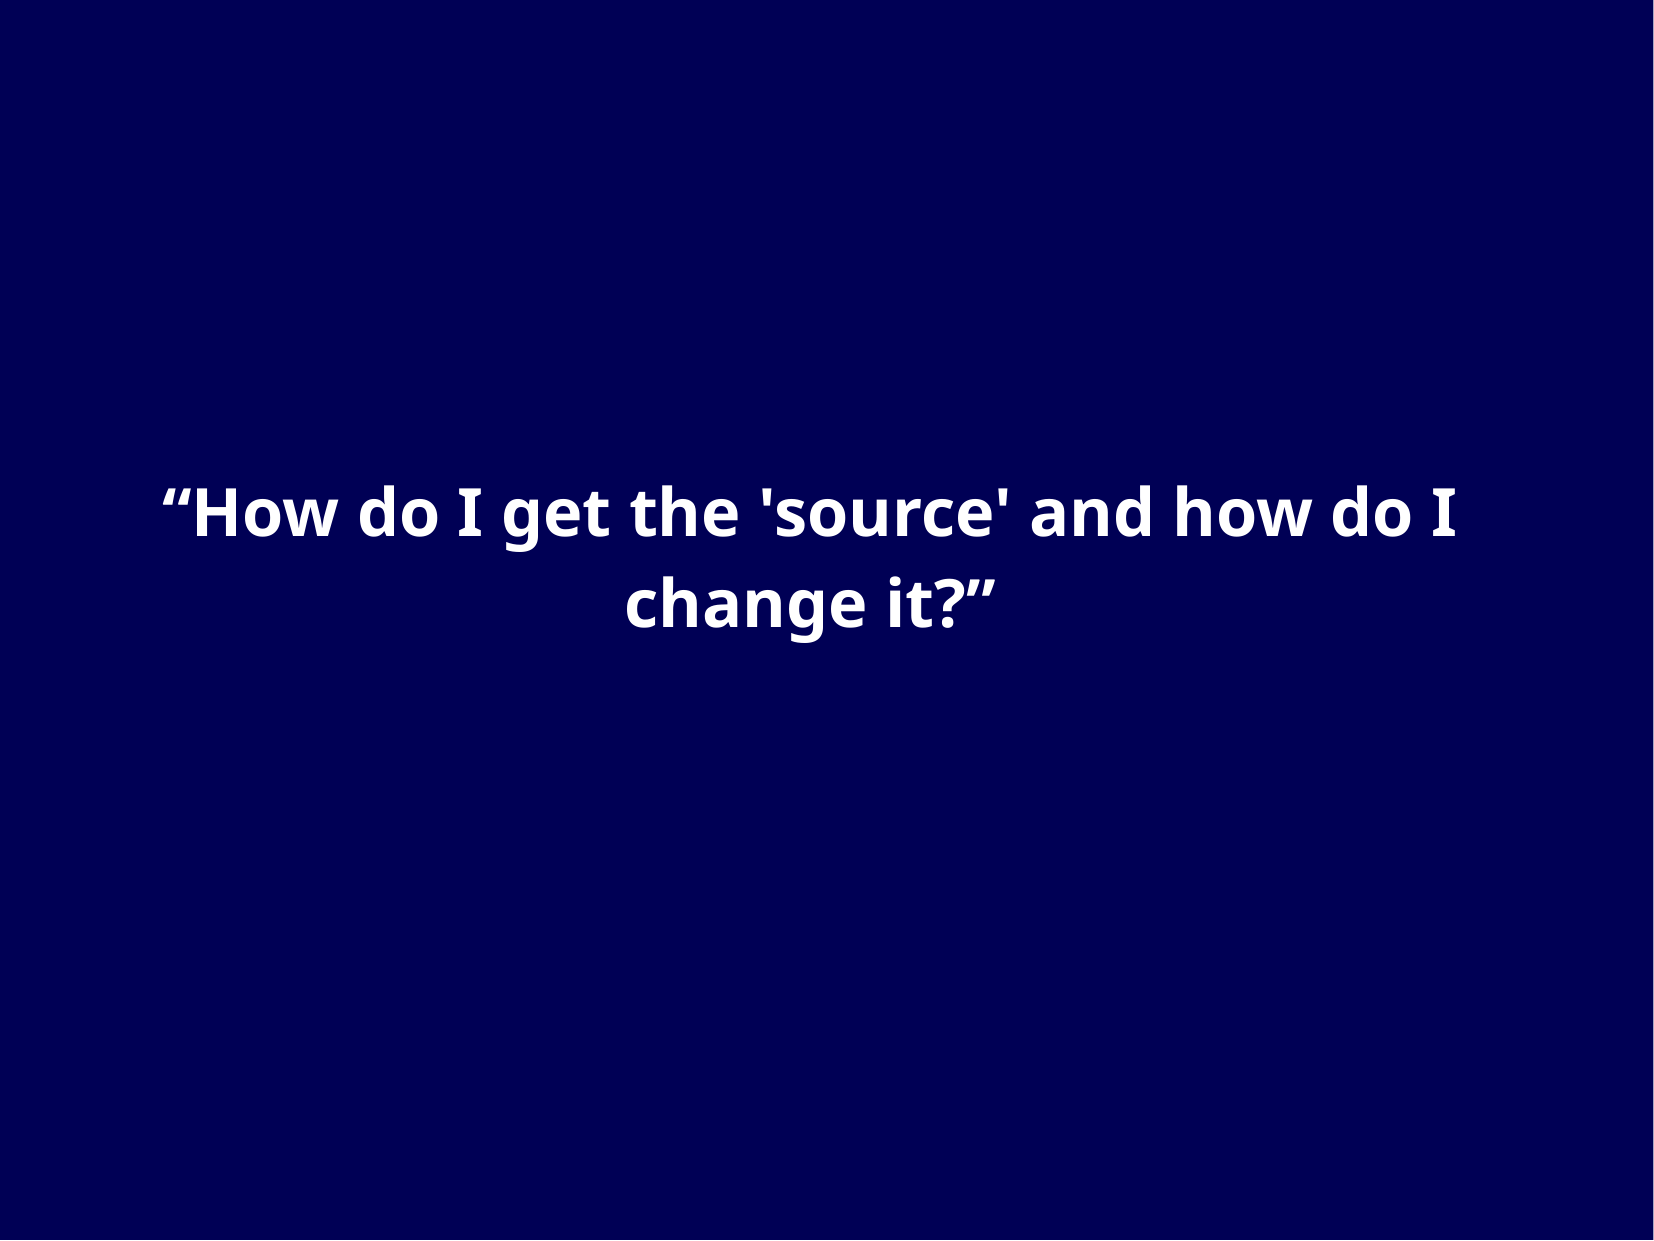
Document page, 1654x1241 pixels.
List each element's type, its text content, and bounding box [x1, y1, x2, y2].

list “How do I get the 'source' and how do I change it?” [82, 465, 1538, 1185]
